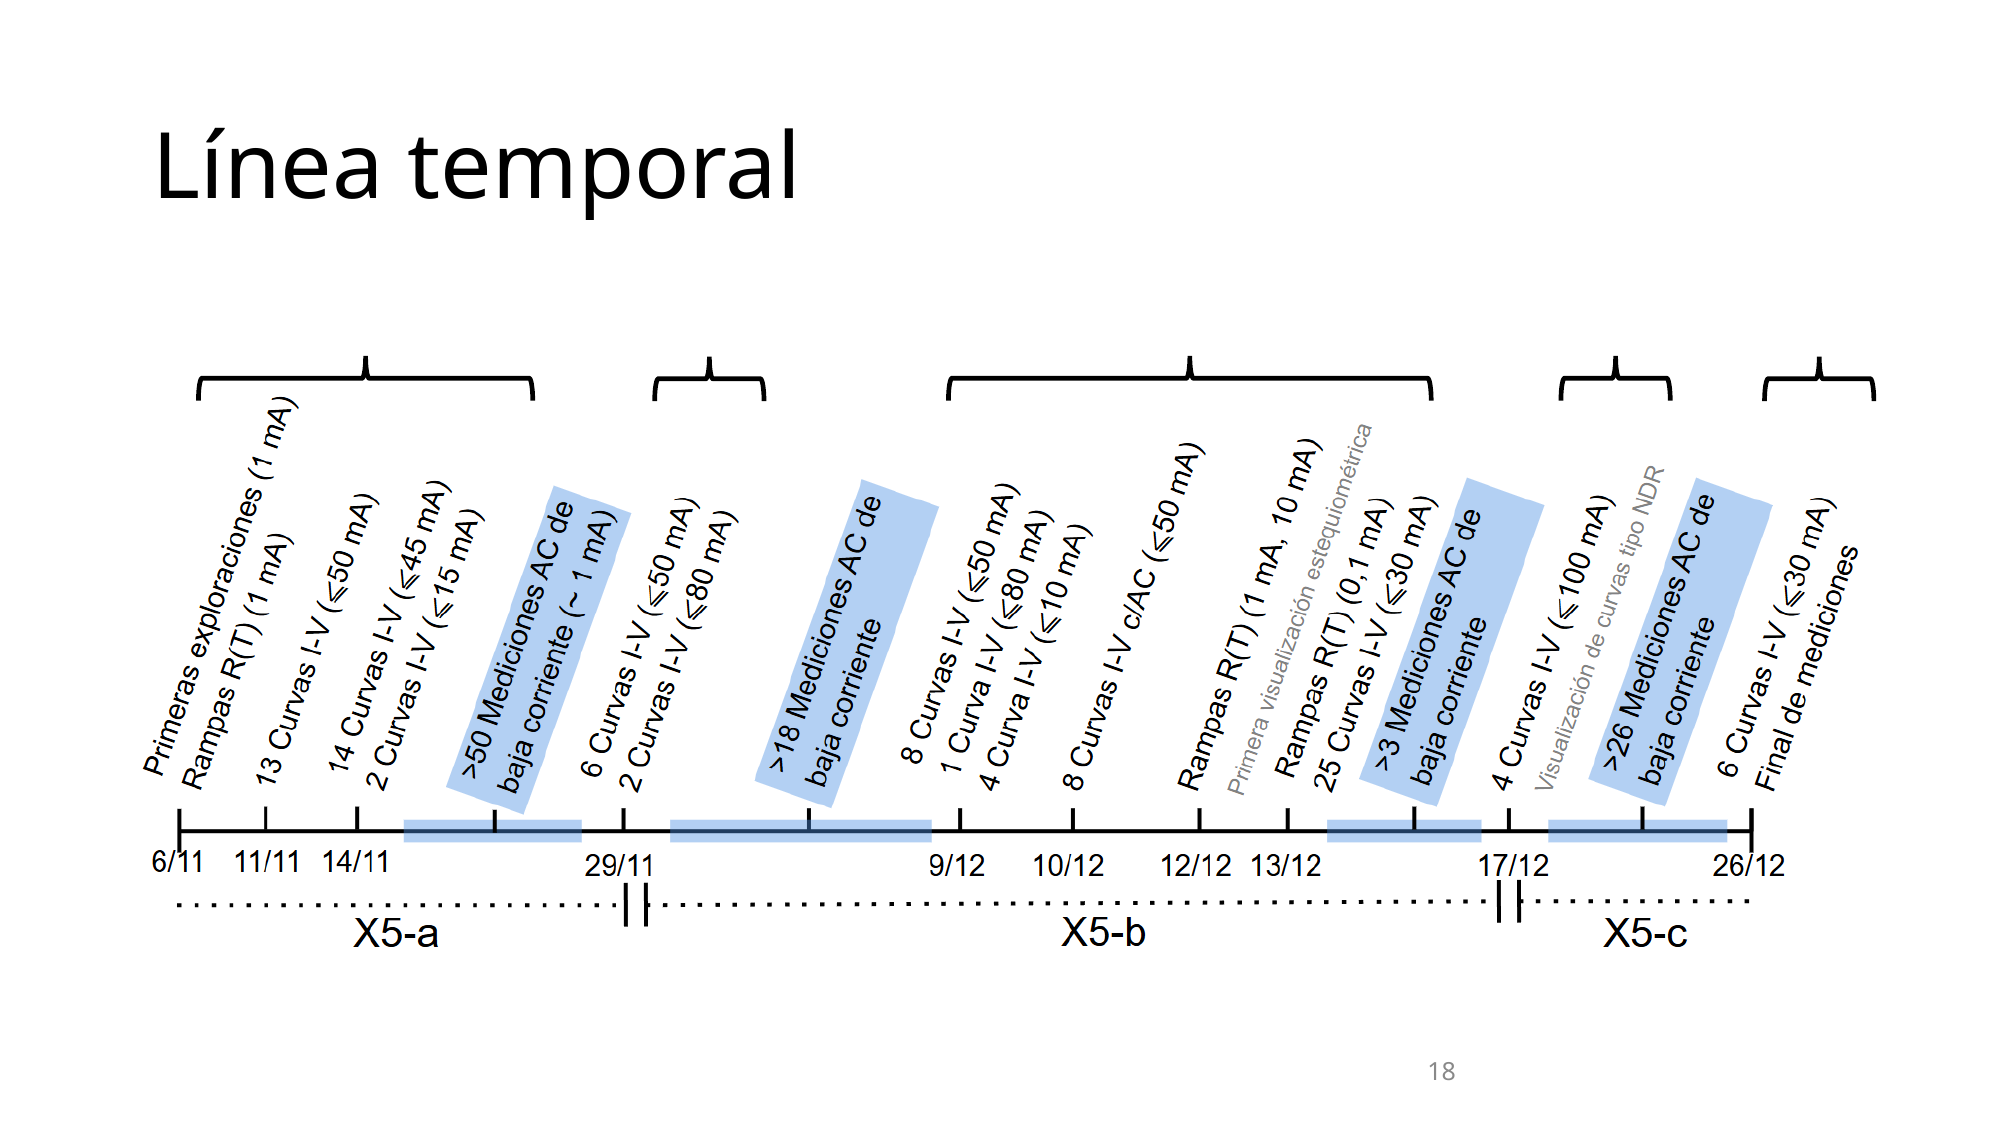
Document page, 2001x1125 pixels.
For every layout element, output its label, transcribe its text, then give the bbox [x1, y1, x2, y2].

text_box 18 [1412, 1042, 1863, 1103]
picture [126, 385, 1874, 957]
title Línea temporal [137, 60, 1863, 278]
